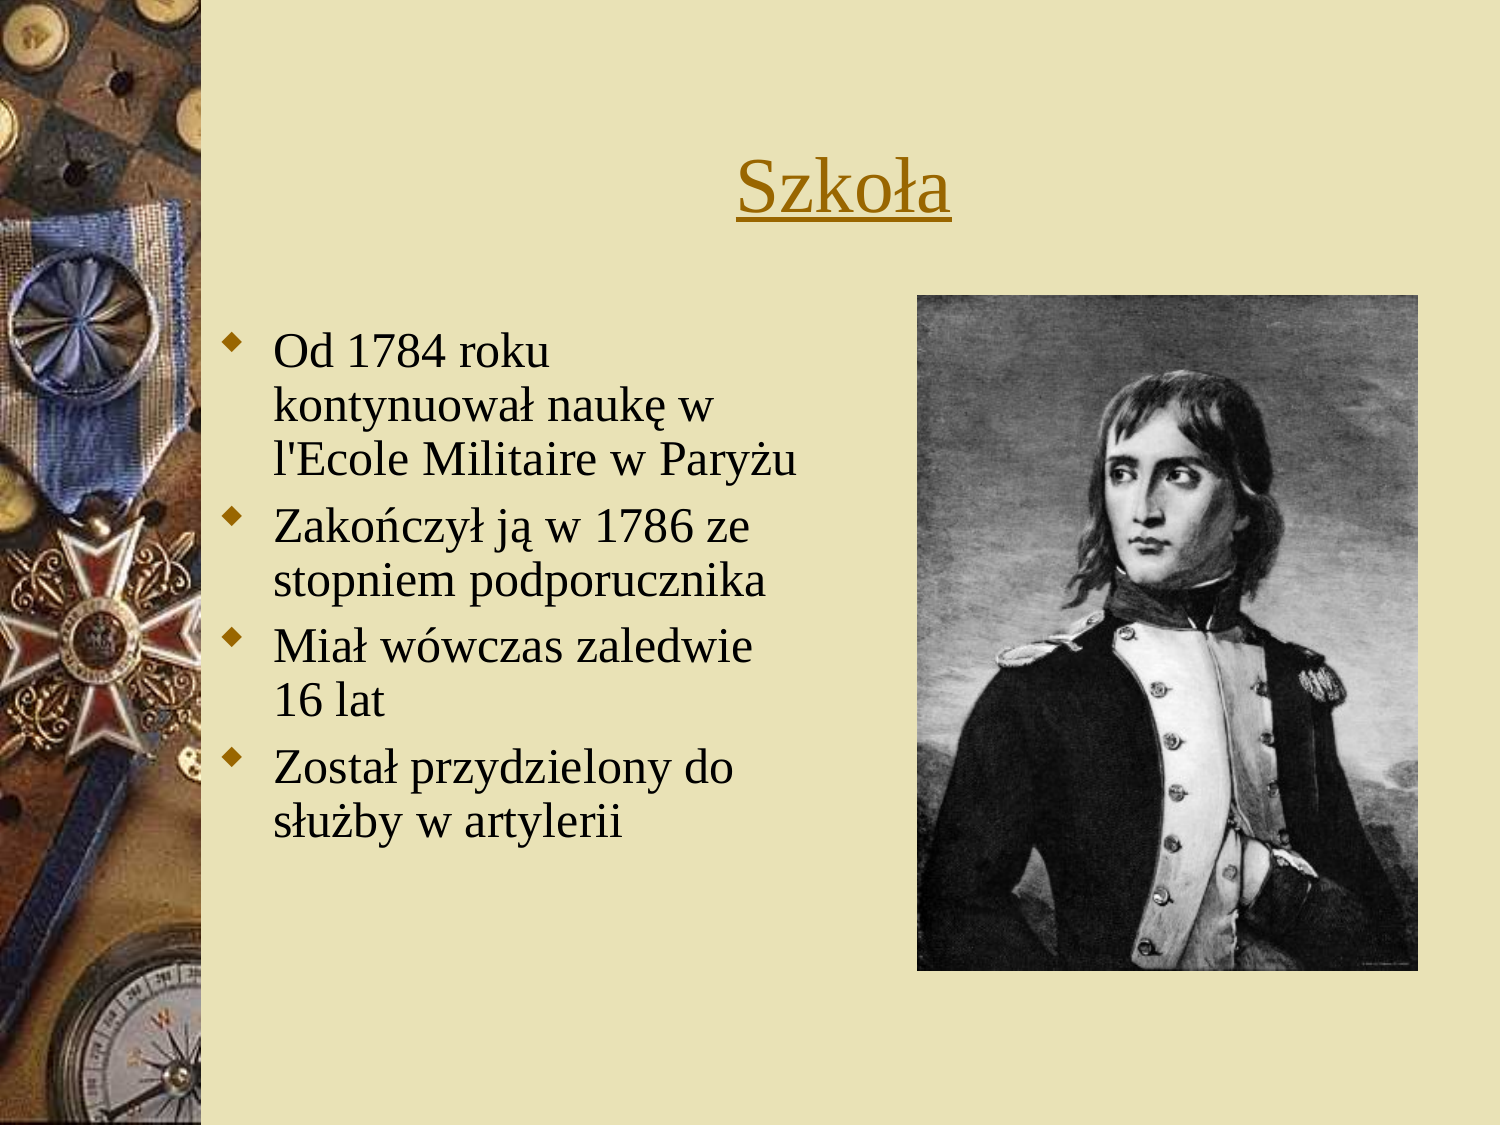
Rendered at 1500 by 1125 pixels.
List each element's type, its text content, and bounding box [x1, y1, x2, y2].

picture [917, 295, 1418, 971]
text_box Od 1784 roku kontynuował naukę w l'Ecole Militaire w Paryżu Zakończył ją w 1786 ze stopniem podporucznika Miał wówczas zaledwie 16 lat Został przydzielony do służby w artylerii [202, 317, 815, 993]
picture [0, 0, 201, 1125]
text_box Szkoła [224, 87, 1463, 276]
